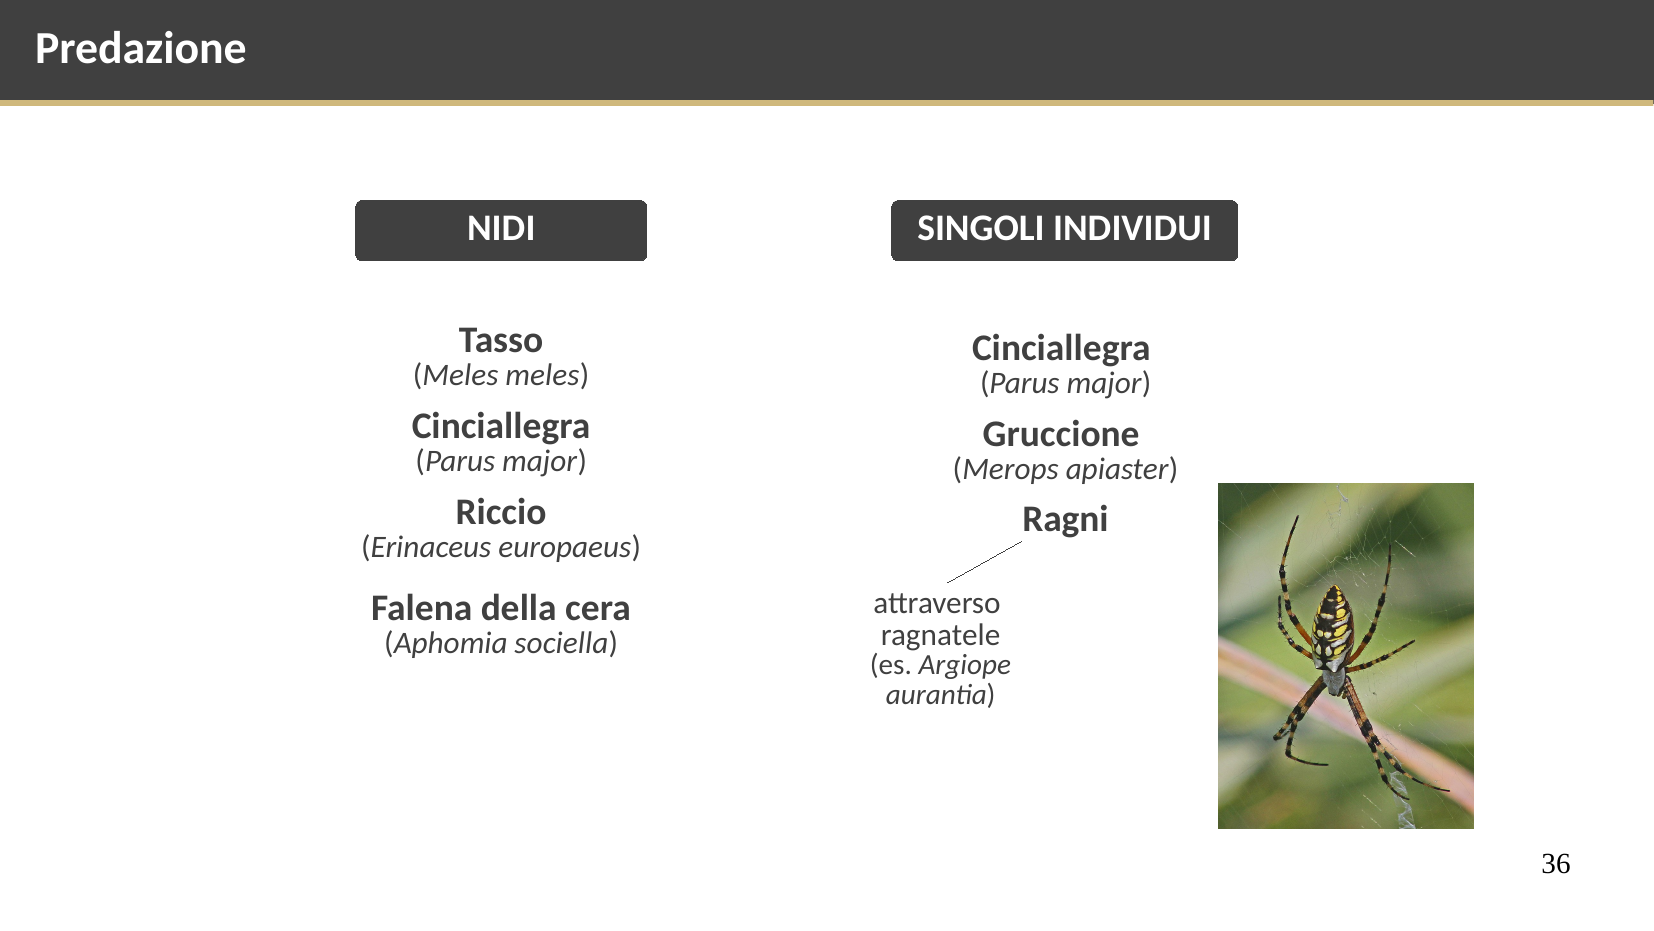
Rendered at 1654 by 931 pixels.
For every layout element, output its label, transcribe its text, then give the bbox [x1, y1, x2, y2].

picture [1218, 483, 1474, 829]
text_box NIDI [355, 200, 647, 261]
text_box attraverso ragnatele (es. Argiope aurantia) [797, 582, 1085, 705]
text_box Predazione [0, 0, 1654, 100]
text_box Cinciallegra (Parus major) Gruccione (Merops apiaster) Ragni [933, 324, 1198, 572]
text_box SINGOLI INDIVIDUI [891, 200, 1238, 261]
text_box Tasso (Meles meles) Cinciallegra (Parus major) Riccio (Erinaceus europaeus) Falena della cera (Aphomia sociella) [344, 317, 658, 669]
